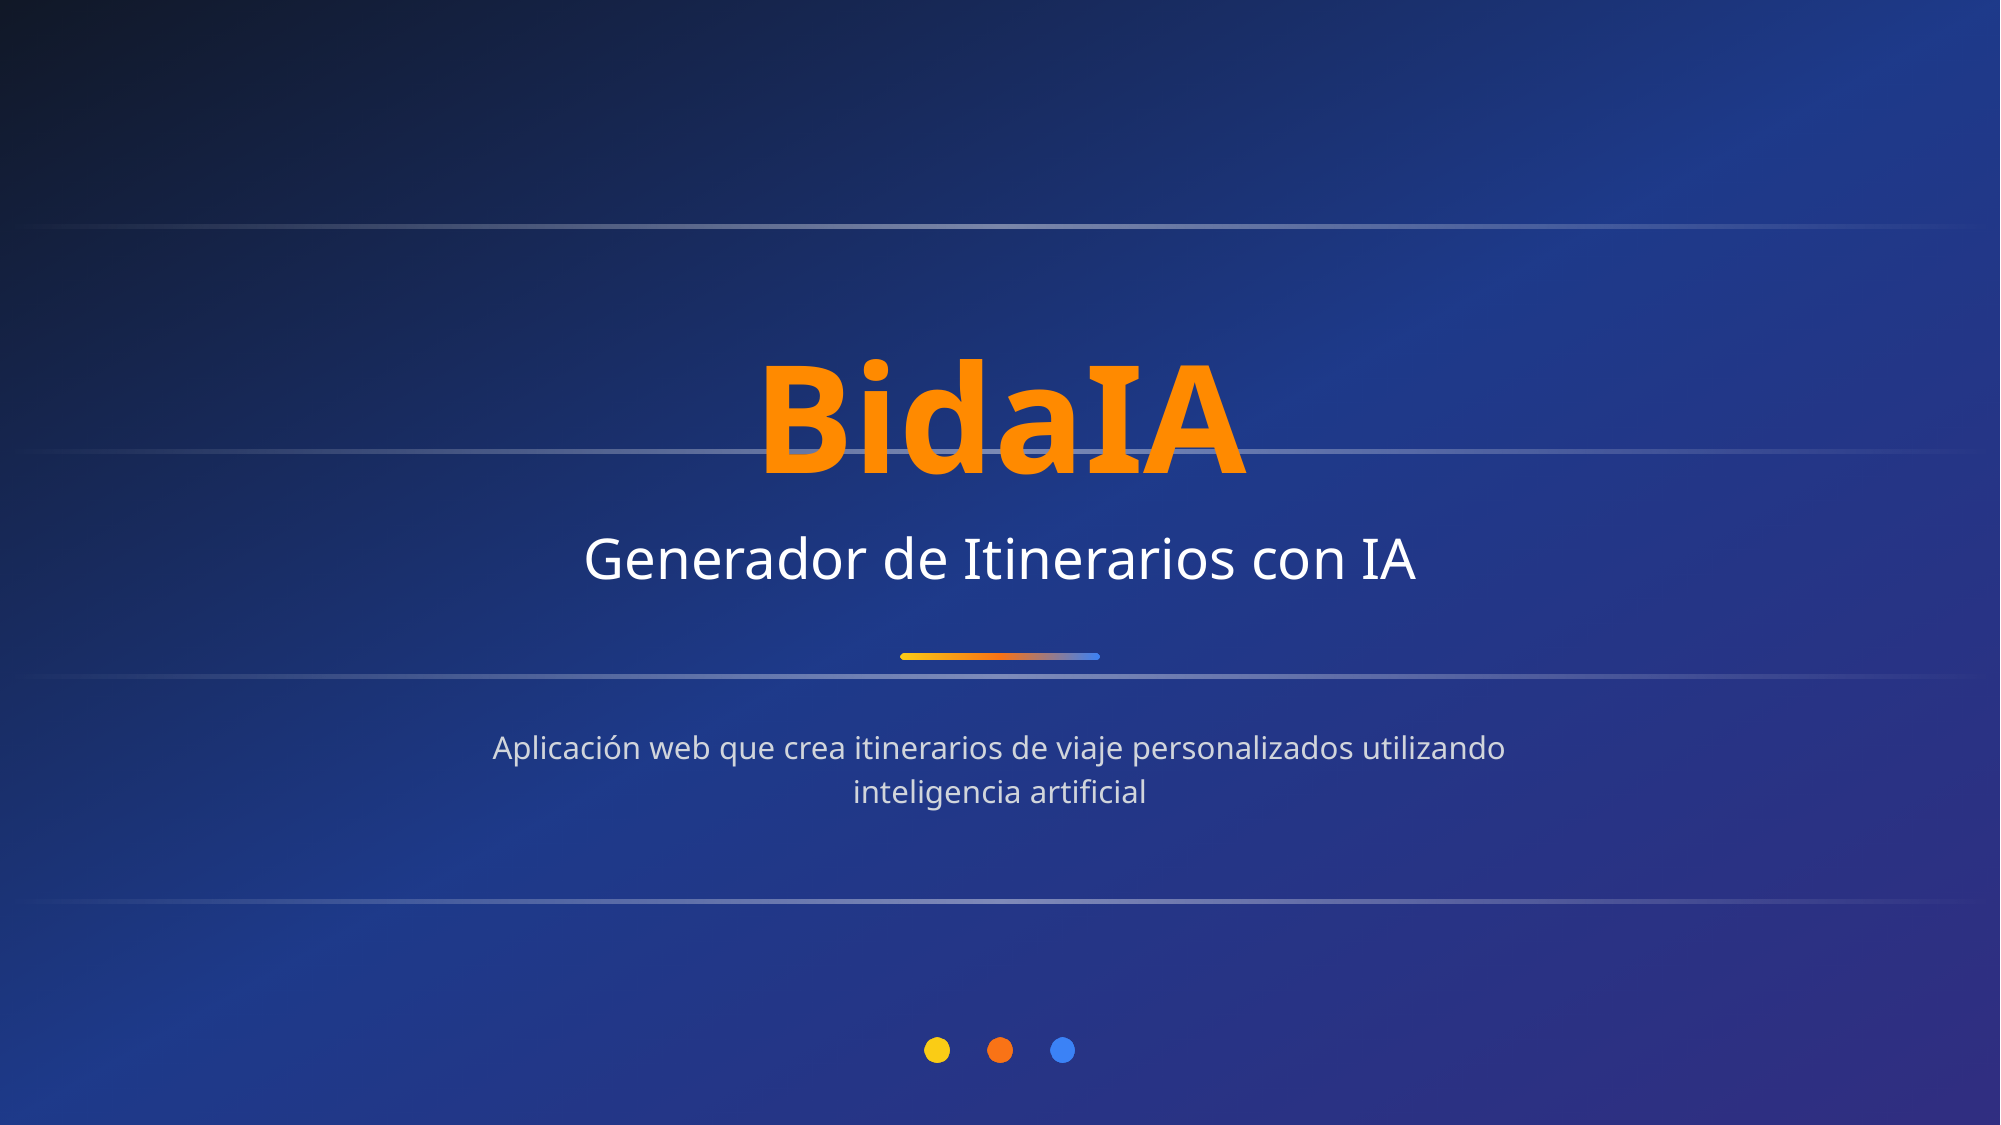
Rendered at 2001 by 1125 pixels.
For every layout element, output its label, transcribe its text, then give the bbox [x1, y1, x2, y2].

picture [0, 0, 2000, 1125]
text_box Aplicación web que crea itinerarios de viaje personalizados utilizando inteligencia artificial [474, 721, 1525, 810]
text_box Generador de Itinerarios con IA [369, 528, 1630, 591]
text_box BidaIA [369, 353, 1630, 504]
